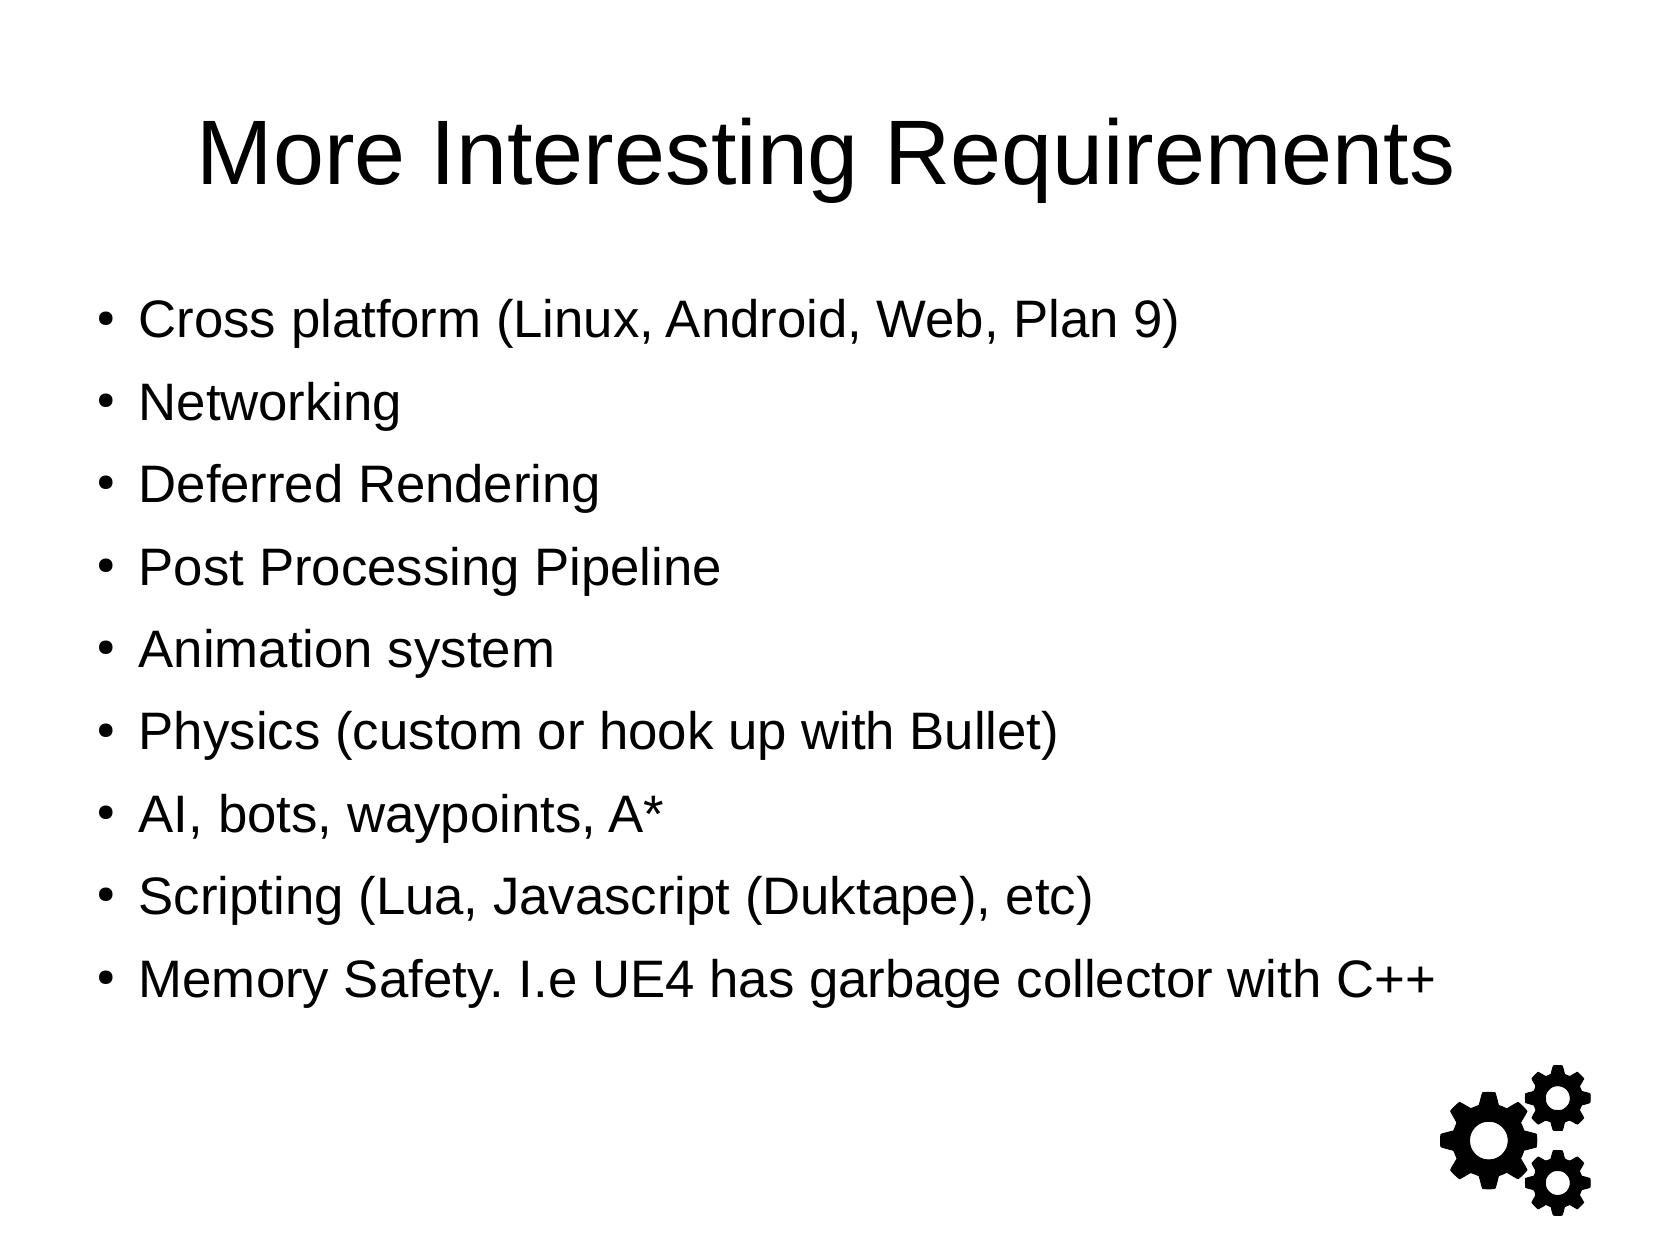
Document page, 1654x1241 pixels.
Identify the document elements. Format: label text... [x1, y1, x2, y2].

picture [1440, 1065, 1591, 1216]
title More Interesting Requirements [82, 49, 1571, 257]
list Cross platform (Linux, Android, Web, Plan 9) Networking Deferred Rendering Post Processing Pipeline Animation system Physics (custom or hook up with Bullet) AI, bots, waypoints, A* Scripting (Lua, Javascript (Duktape), etc) Memory Safety. I.e UE4 has garbage collector with C++ [82, 290, 1571, 1010]
